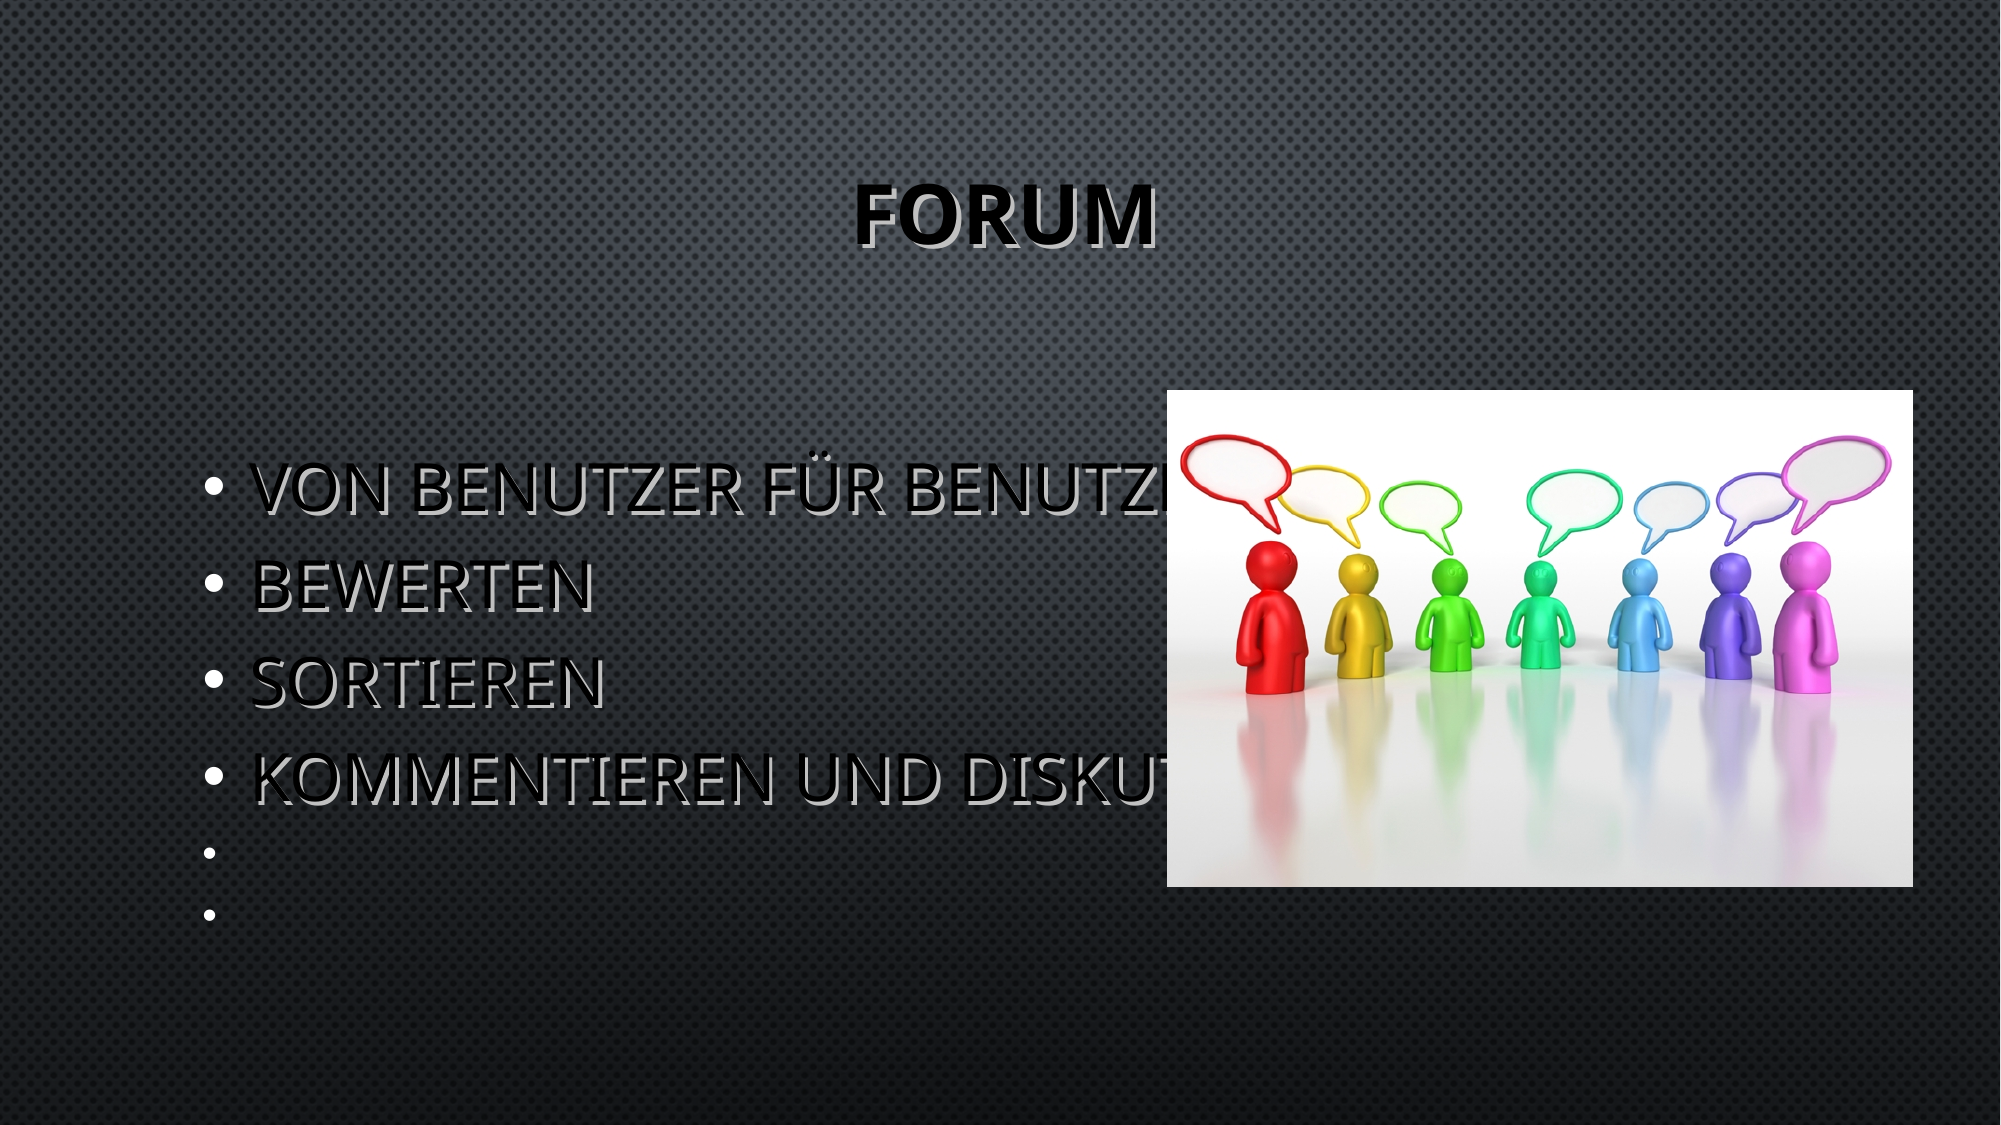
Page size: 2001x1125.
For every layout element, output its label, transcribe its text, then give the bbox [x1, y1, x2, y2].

picture [1167, 390, 1913, 887]
list Von Benutzer für Benutzer Bewerten Sortieren Kommentieren und diskutieren [187, 437, 1813, 950]
title Forum [192, 54, 1818, 368]
